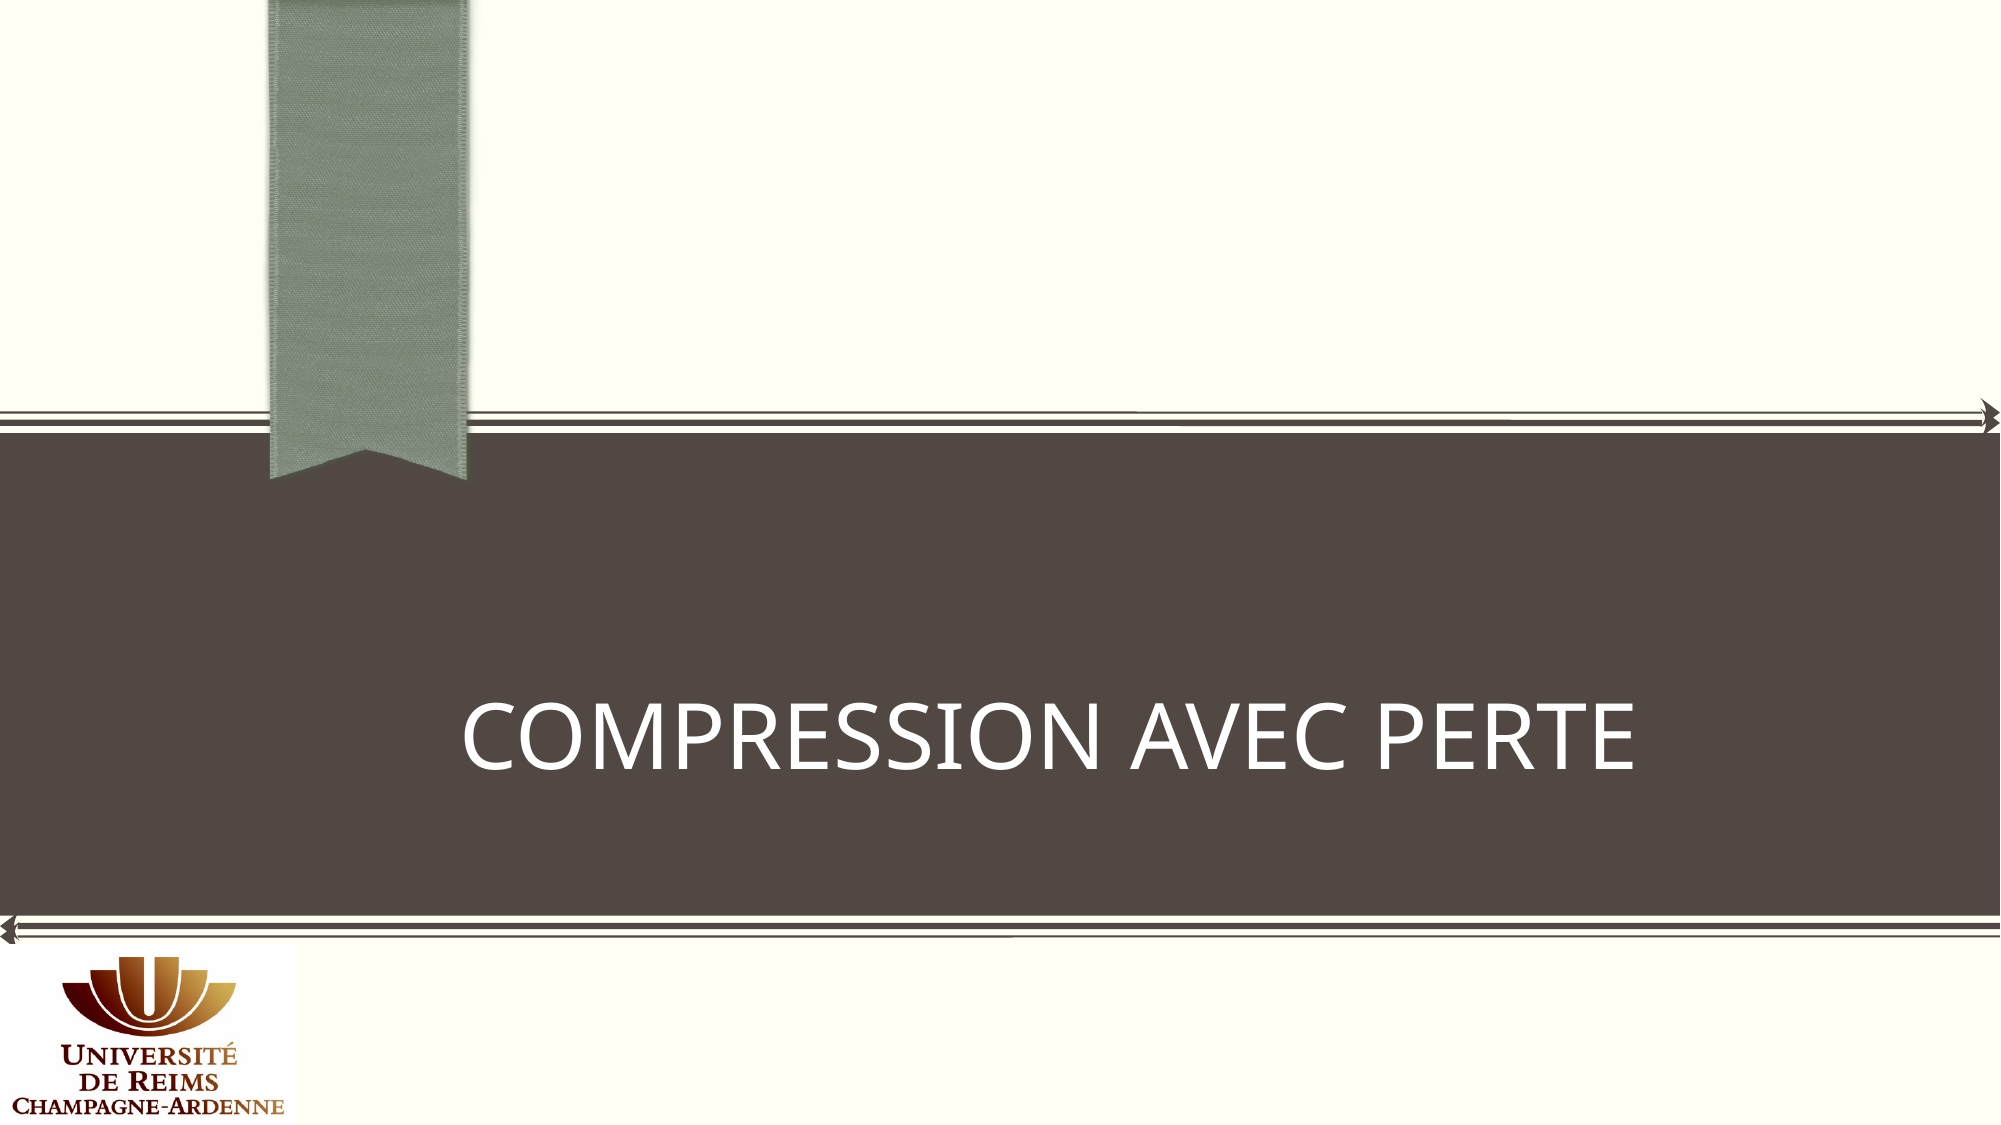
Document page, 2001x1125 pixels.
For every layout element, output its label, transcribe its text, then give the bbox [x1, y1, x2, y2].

picture [217, 0, 510, 488]
title PROCHAIN COURS : Compression avec perte [387, 441, 1711, 806]
picture [0, 944, 296, 1125]
